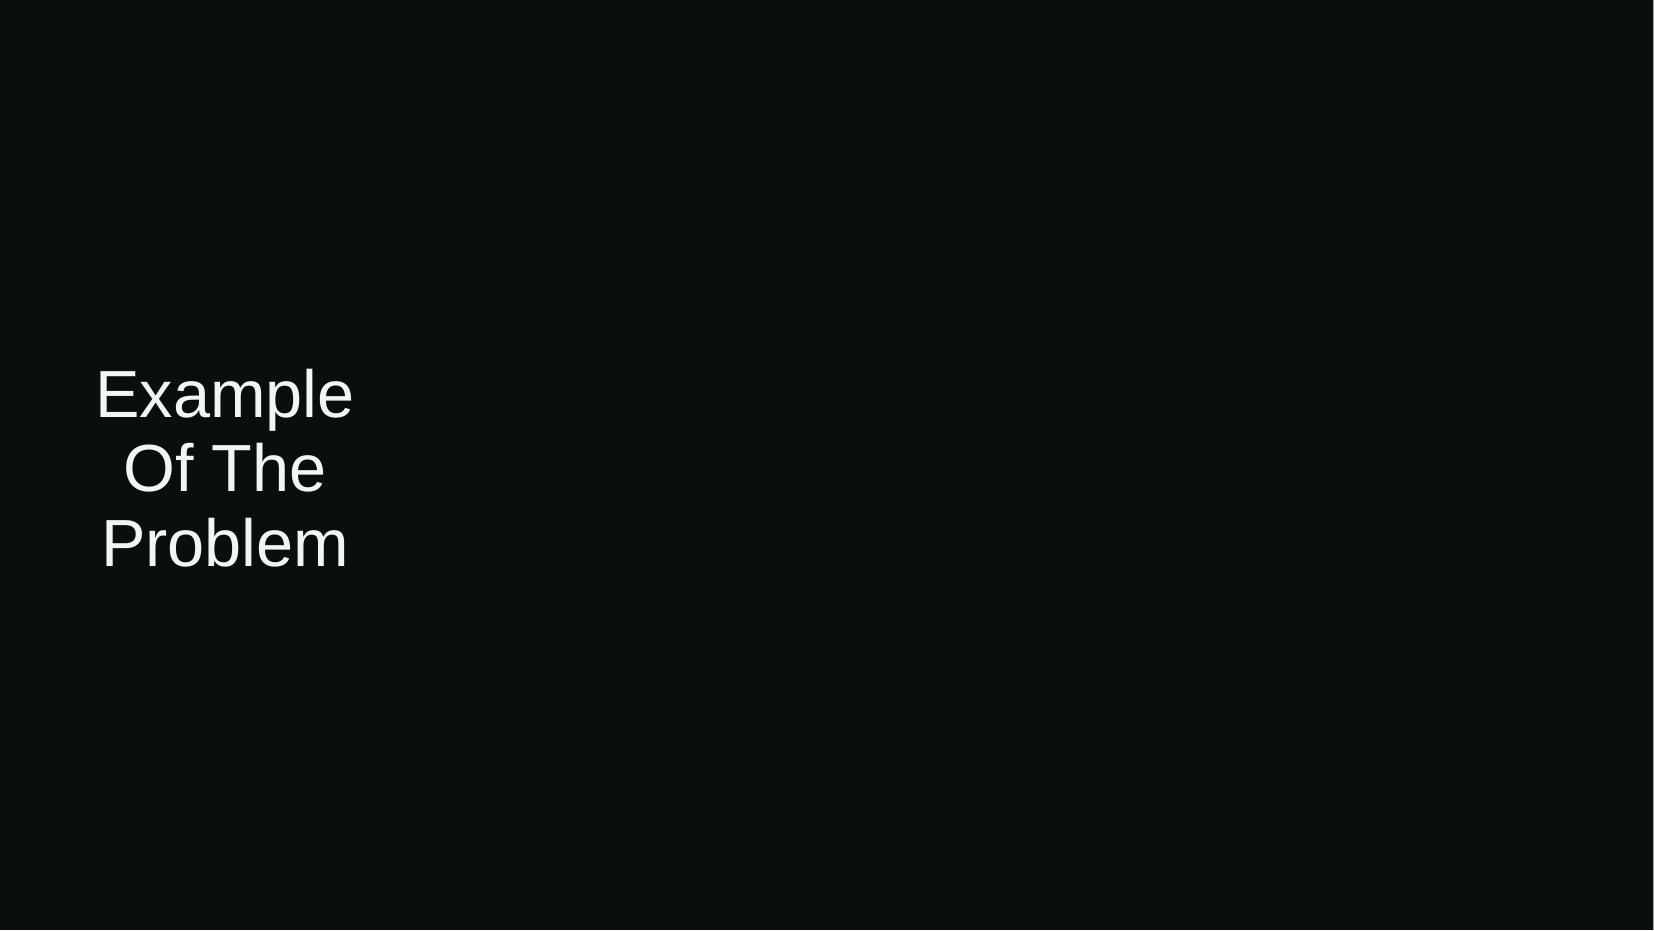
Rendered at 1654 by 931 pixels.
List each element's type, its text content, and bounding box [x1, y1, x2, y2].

text_box Example Of The Problem [37, 350, 413, 588]
